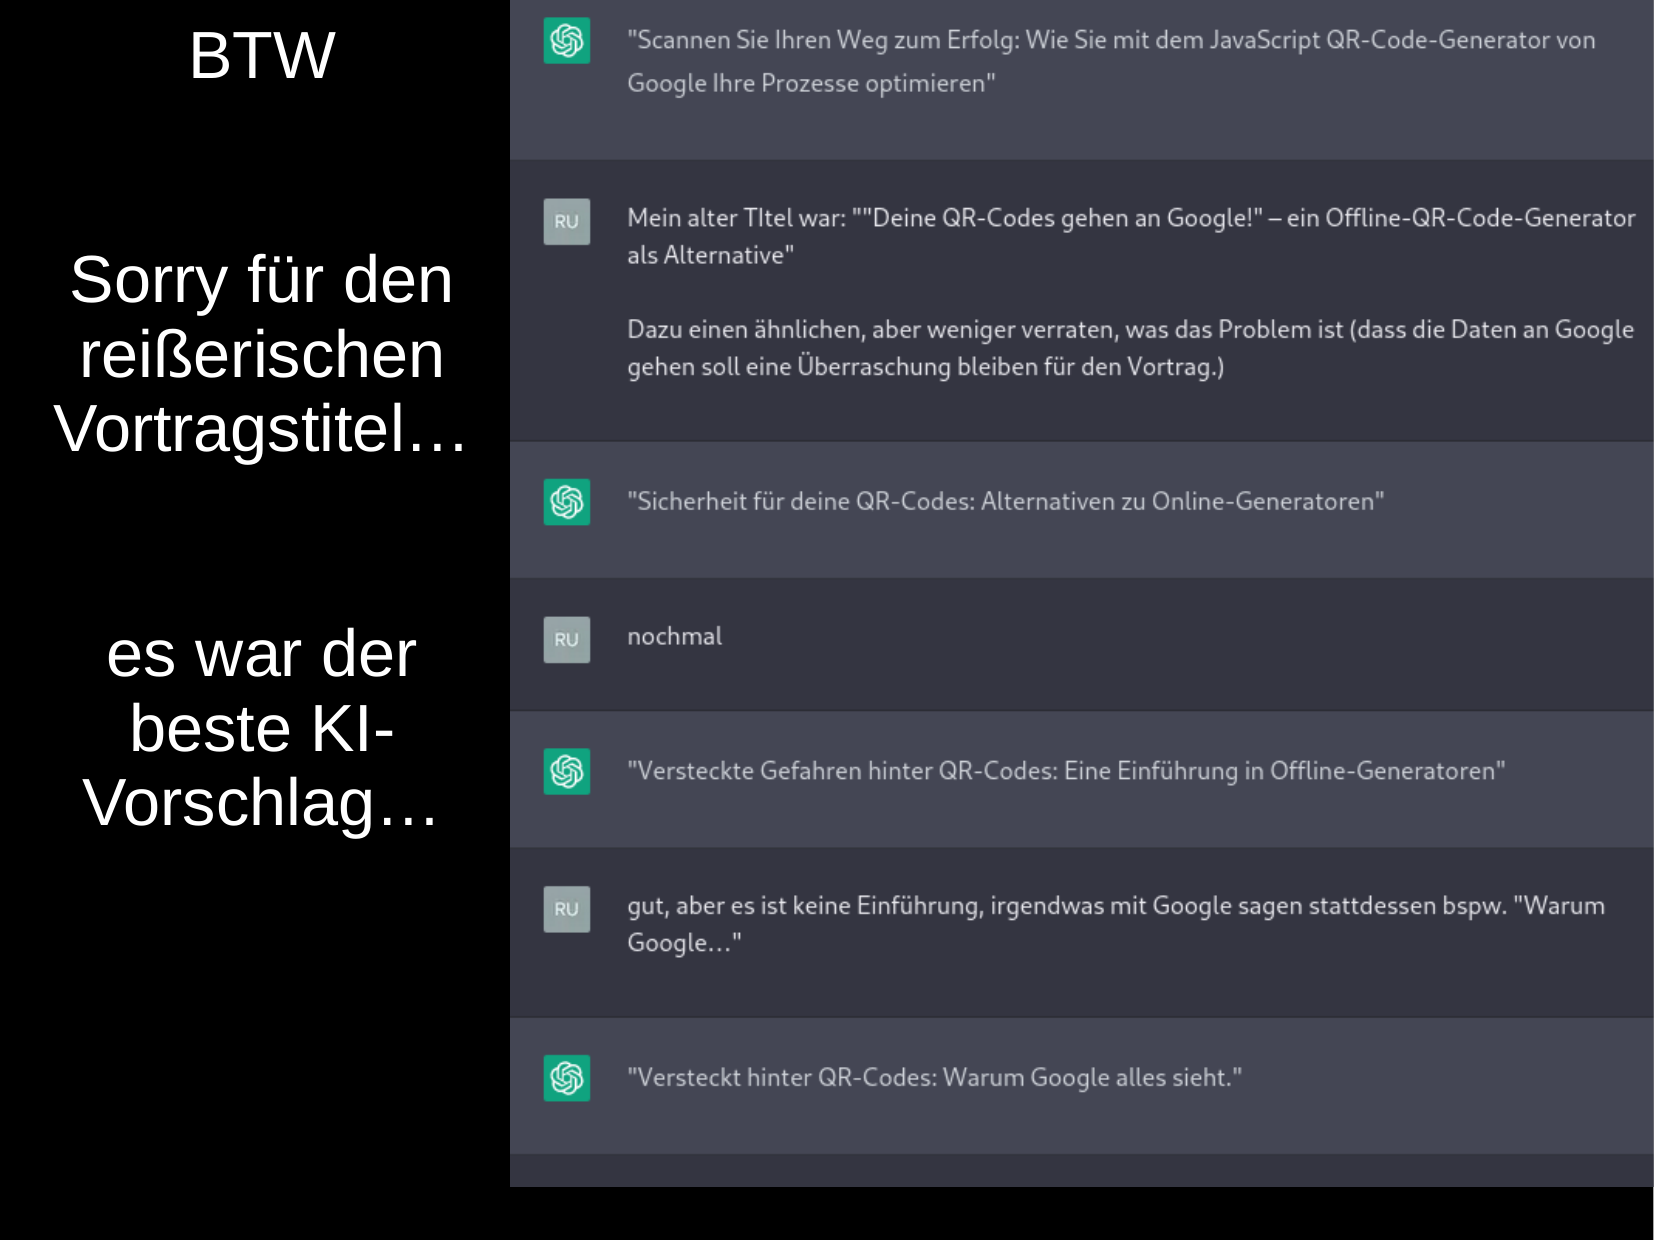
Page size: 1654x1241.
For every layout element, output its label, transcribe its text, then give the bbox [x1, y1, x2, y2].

subtitle BTW Sorry für den reißerischen Vortragstitel… es war der beste KI-Vorschlag… [45, 17, 481, 841]
picture [510, 0, 1654, 1187]
